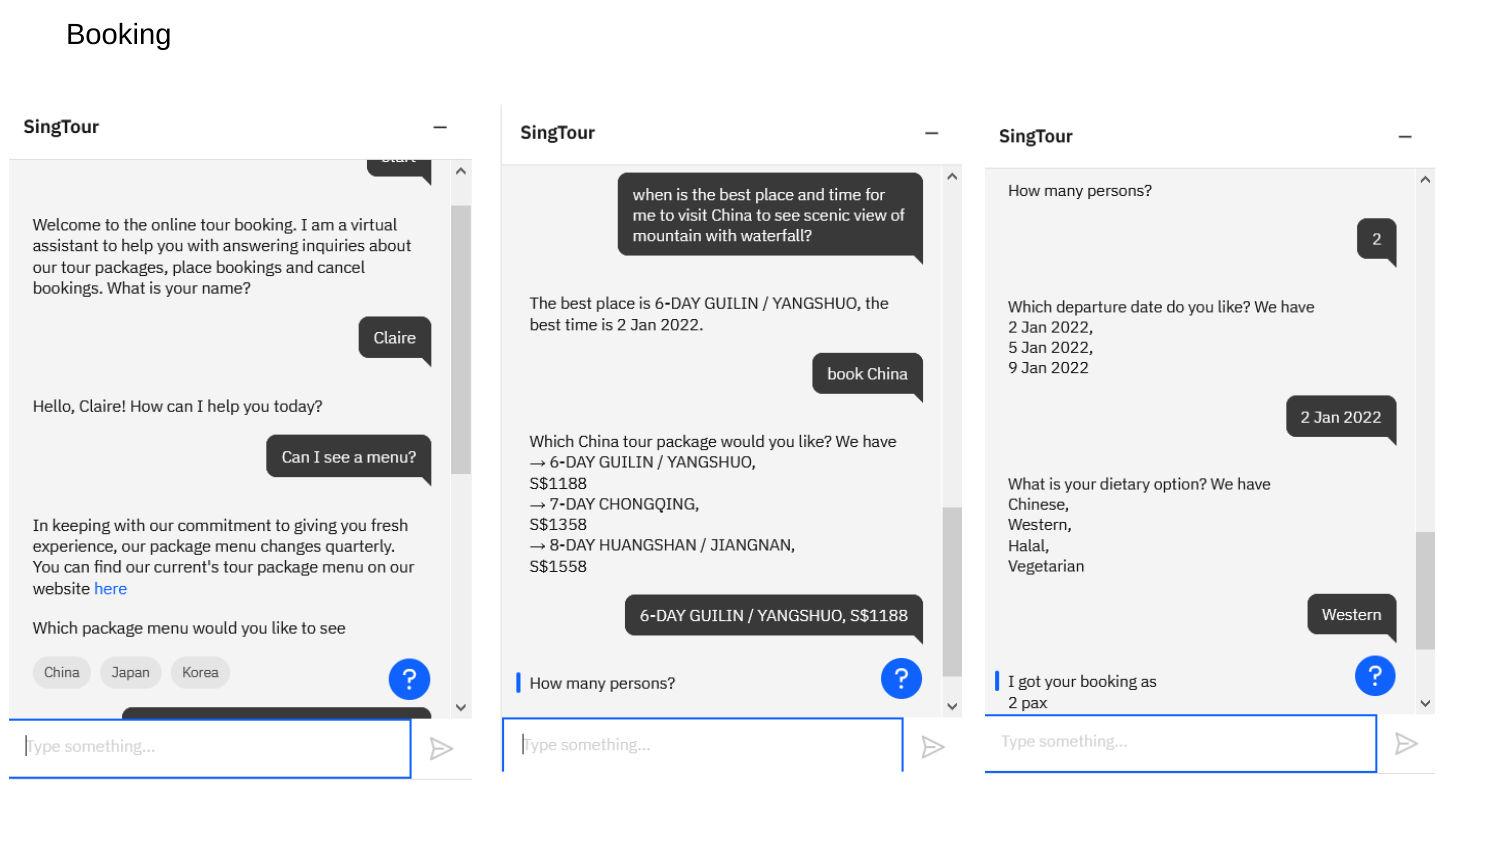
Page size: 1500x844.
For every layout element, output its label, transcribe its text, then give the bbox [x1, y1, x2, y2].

picture [9, 104, 477, 785]
picture [500, 104, 962, 785]
title Booking [51, 0, 1449, 105]
picture [985, 112, 1435, 777]
